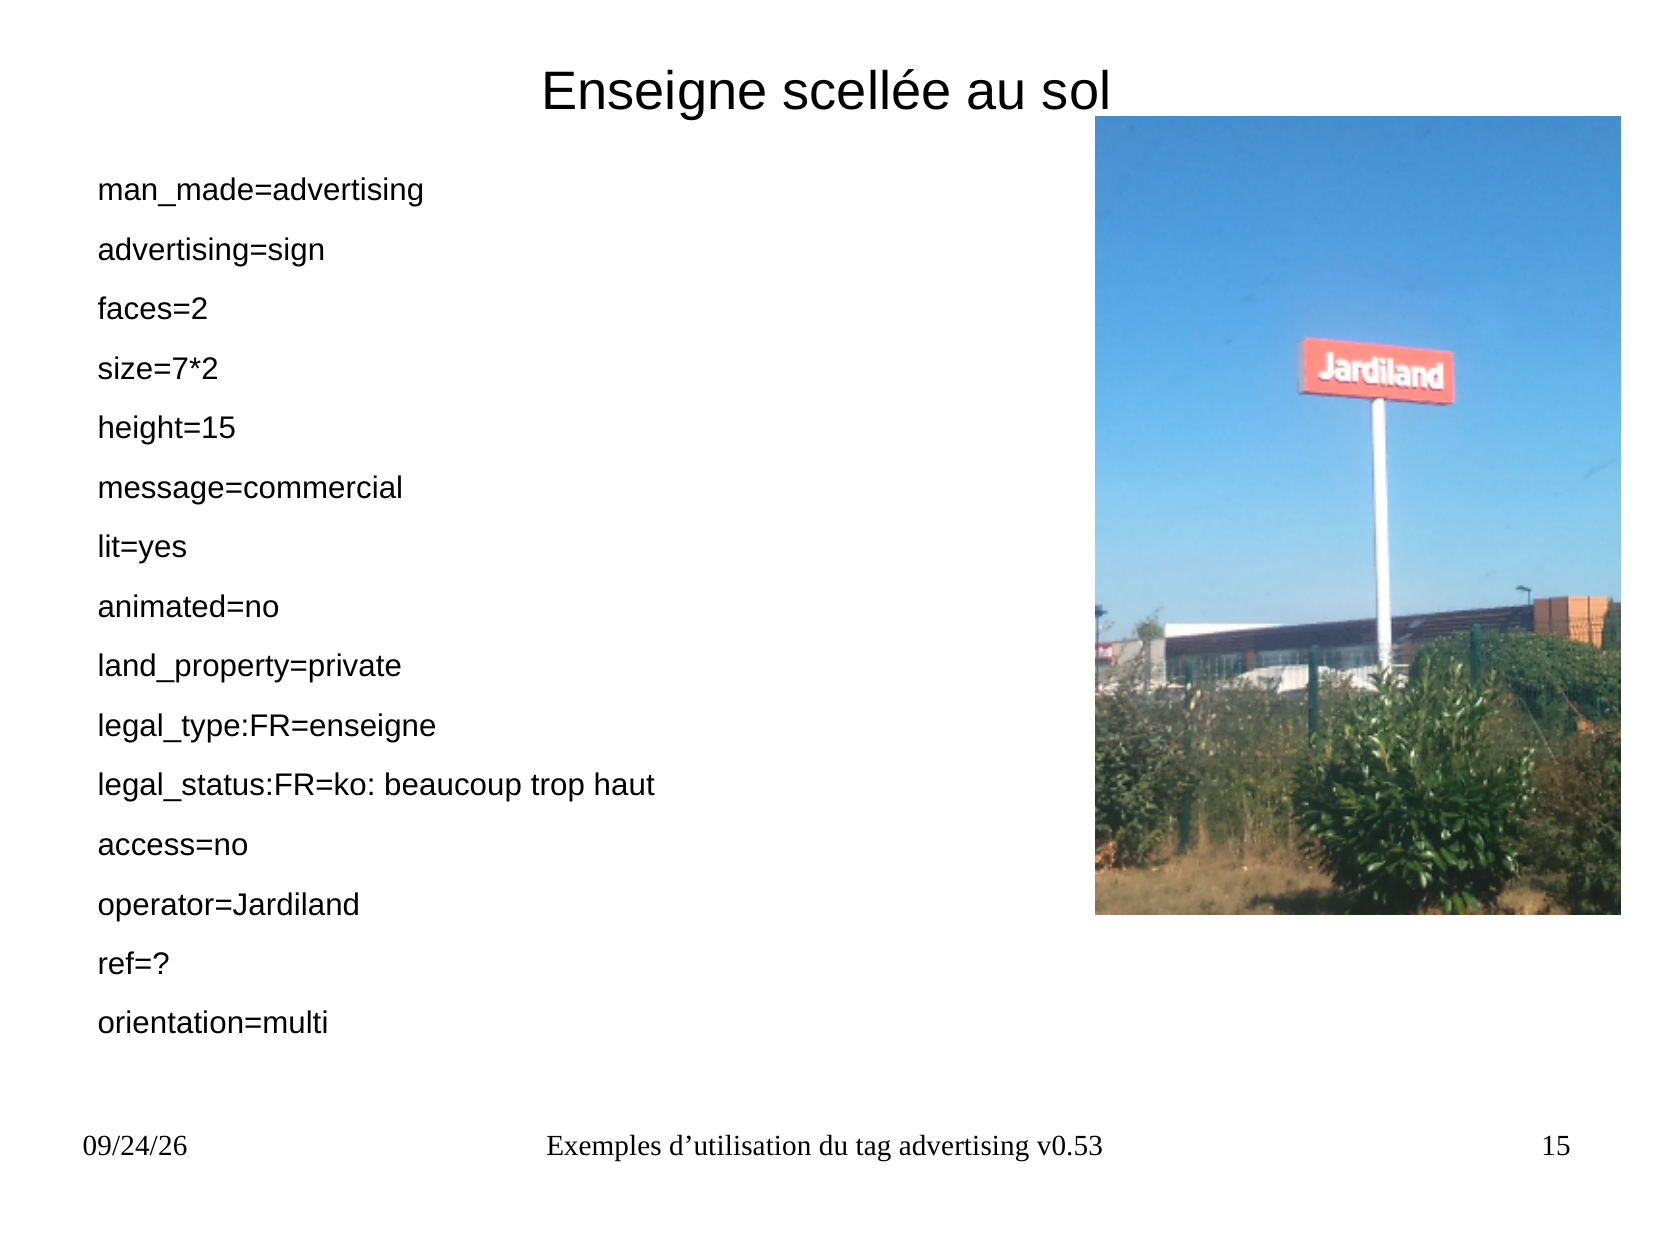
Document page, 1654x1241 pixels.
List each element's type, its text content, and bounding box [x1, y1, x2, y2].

picture [1095, 116, 1621, 916]
title Enseigne scellée au sol [82, 30, 1571, 152]
text_box man_made=advertising advertising=sign faces=2 size=7*2 height=15 message=commercial lit=yes animated=no land_property=private legal_type:FR=enseigne legal_status:FR=ko: beaucoup trop haut access=no operator=Jardiland ref=? orientation=multi [82, 165, 781, 1048]
